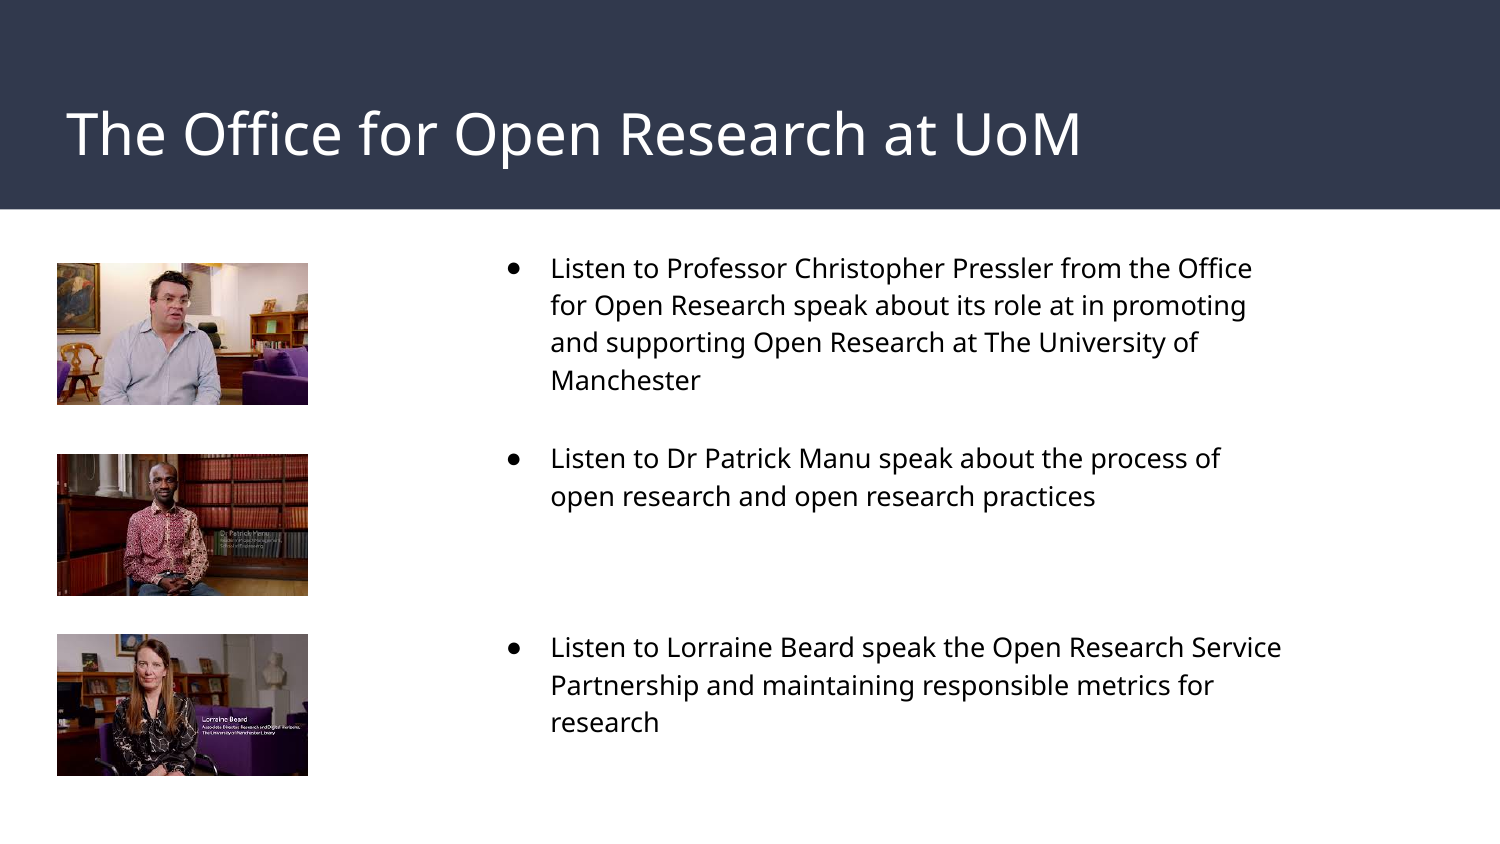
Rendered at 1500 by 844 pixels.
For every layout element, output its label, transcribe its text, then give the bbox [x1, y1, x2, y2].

title The Office for Open Research at UoM [51, 82, 1500, 185]
picture [57, 263, 308, 405]
text_box Listen to Professor Christopher Pressler from the Office for Open Research speak about its role at in promoting and supporting Open Research at The University of Manchester [460, 231, 1278, 421]
picture [57, 454, 308, 596]
picture [57, 634, 308, 776]
text_box Listen to Dr Patrick Manu speak about the process of open research and open research practices [460, 421, 1278, 610]
text_box Listen to Lorraine Beard speak the Open Research Service Partnership and maintaining responsible metrics for research [460, 610, 1324, 815]
